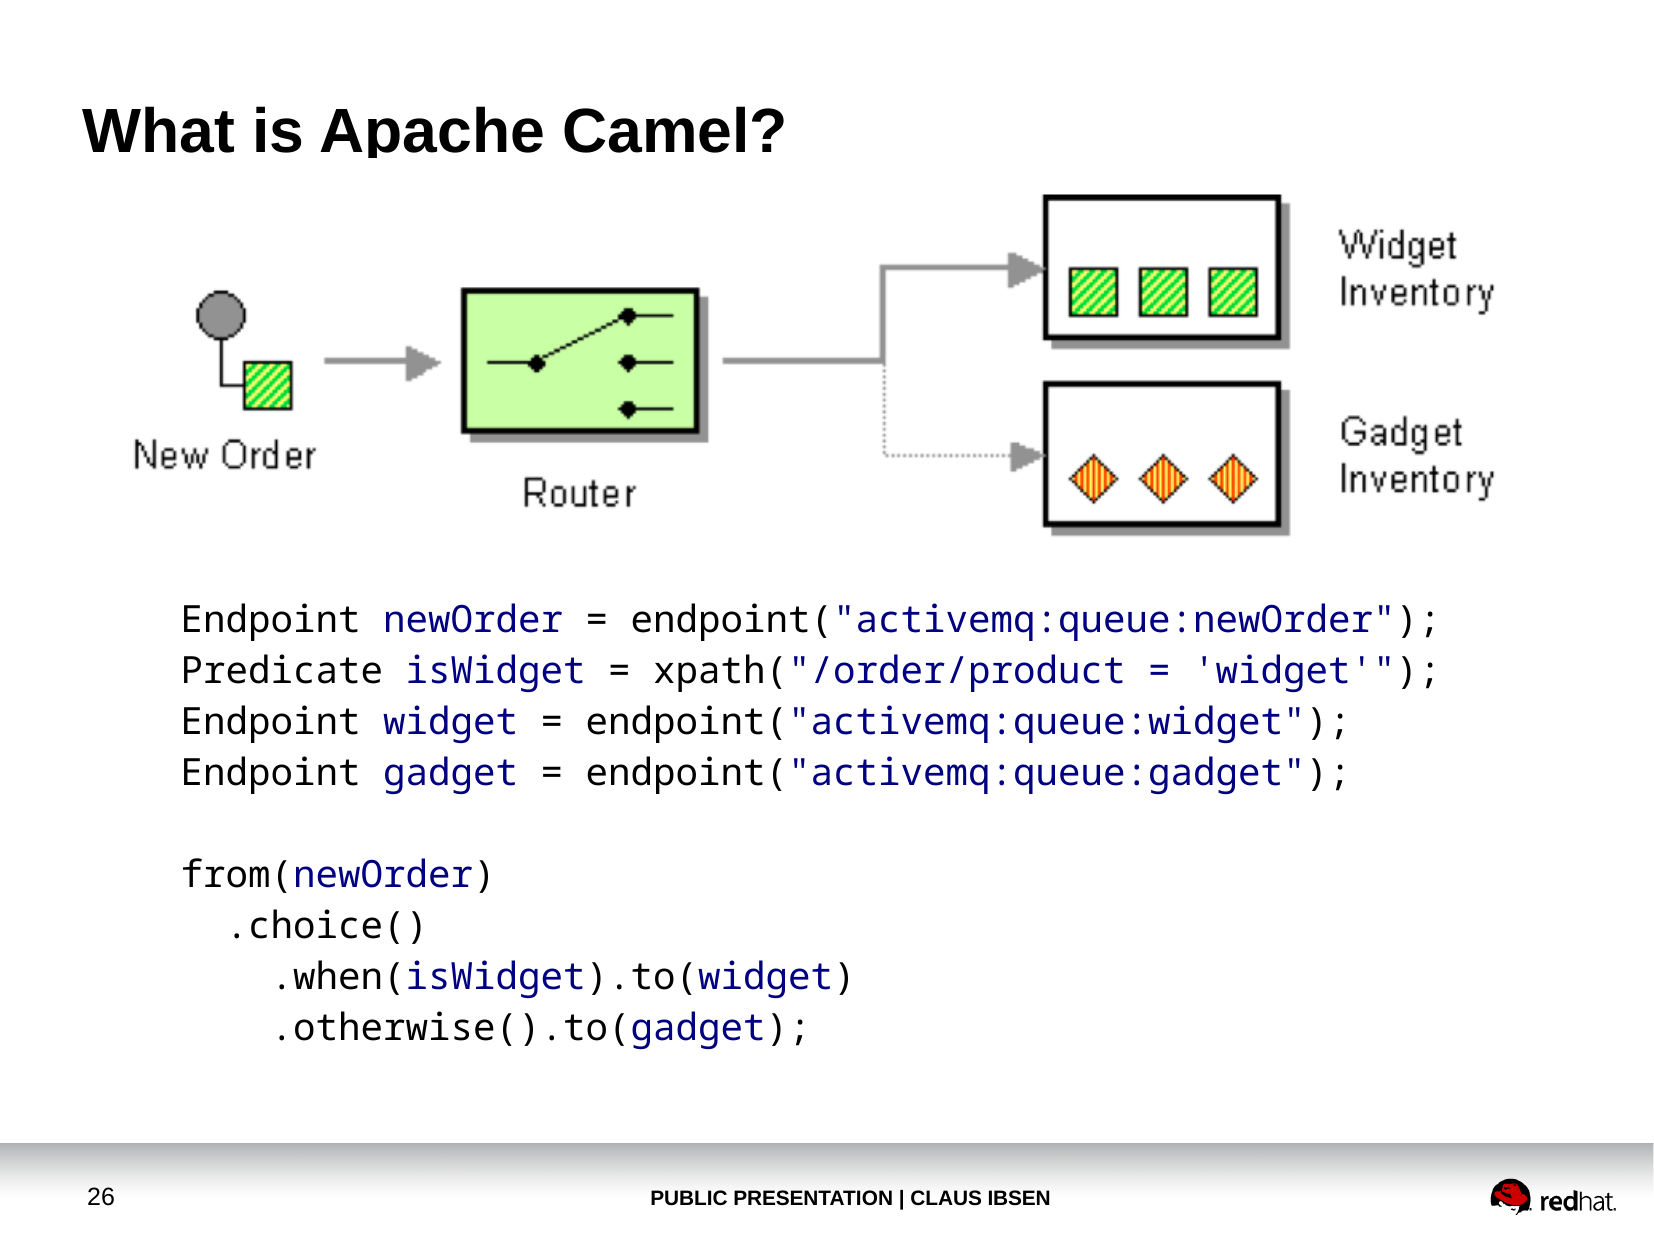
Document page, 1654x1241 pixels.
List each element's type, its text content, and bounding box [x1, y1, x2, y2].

picture [0, 1143, 1654, 1241]
picture [75, 158, 1567, 563]
text_box Endpoint newOrder = endpoint("activemq:queue:newOrder"); Predicate isWidget = xpath("/order/product = 'widget'"); Endpoint widget = endpoint("activemq:queue:widget"); Endpoint gadget = endpoint("activemq:queue:gadget"); from(newOrder) .choice() .when(isWidget).to(widget) .otherwise().to(gadget); [165, 585, 1460, 992]
title What is Apache Camel? [82, 37, 1571, 226]
